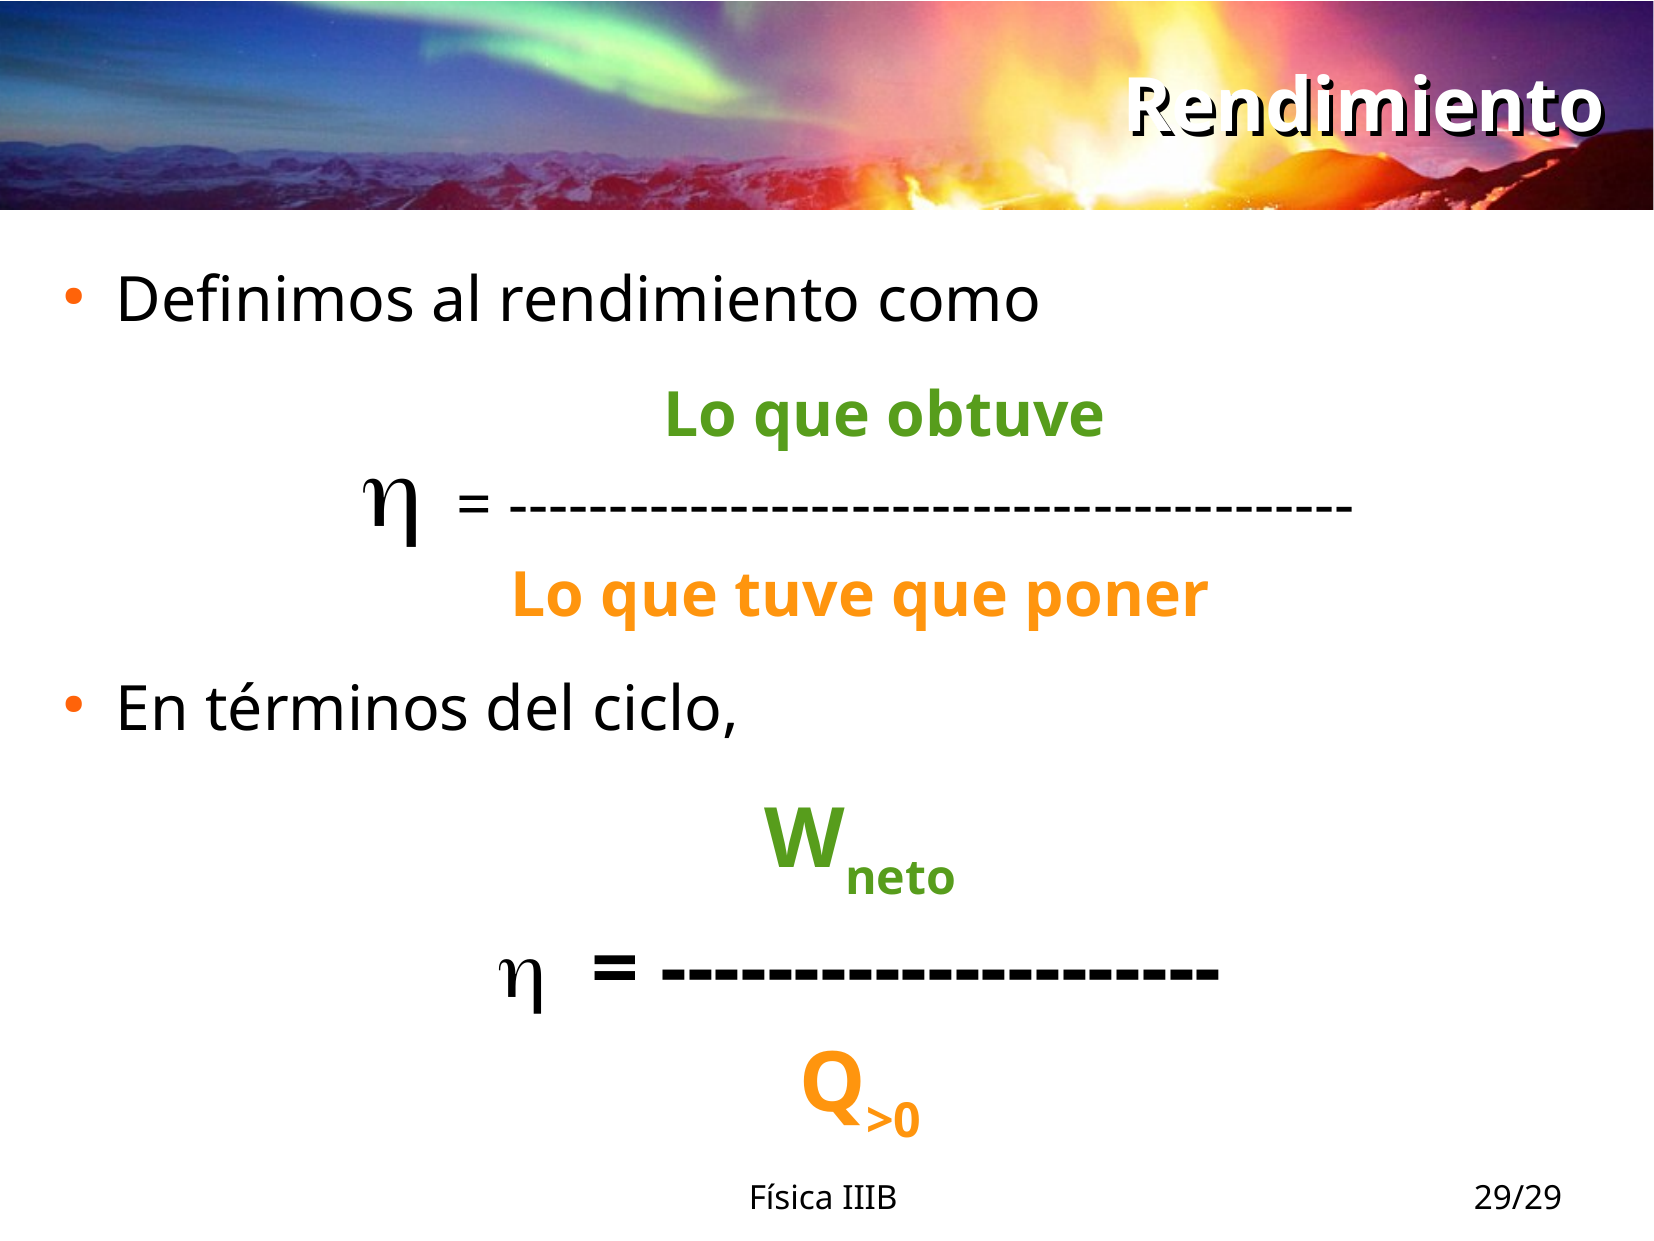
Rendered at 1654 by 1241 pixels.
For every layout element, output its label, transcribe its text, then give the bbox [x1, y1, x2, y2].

picture [0, 1, 1654, 210]
title Rendimiento [45, 15, 1606, 191]
list Definimos al rendimiento como Lo que obtuve h = ------------------------------------------ Lo que tuve que poner En términos del ciclo, Wneto h = --------------------- Q>0 [45, 255, 1606, 1156]
